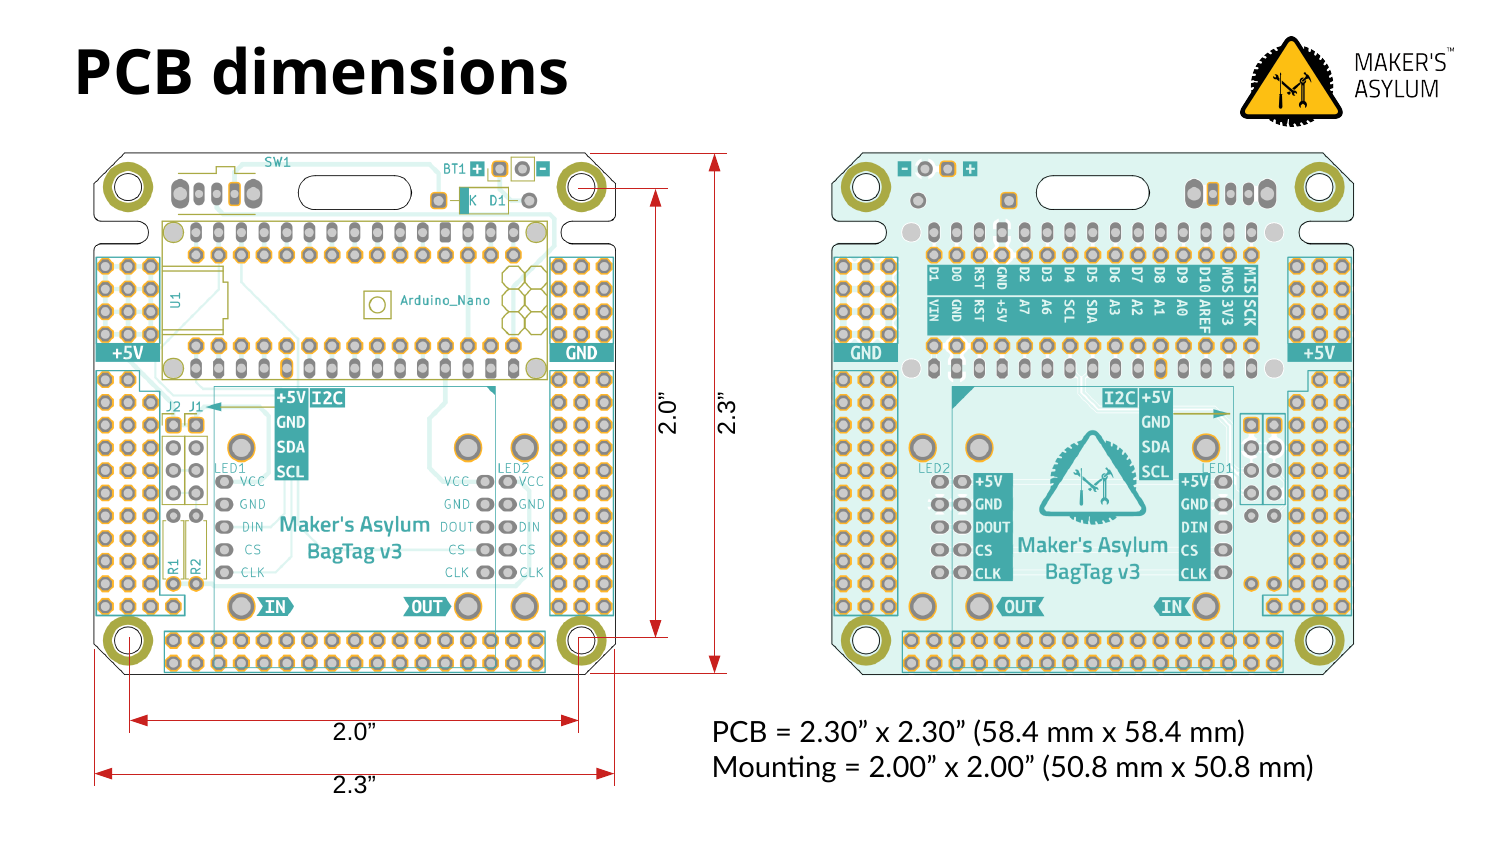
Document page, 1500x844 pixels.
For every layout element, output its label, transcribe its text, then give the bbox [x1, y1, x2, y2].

picture [1240, 36, 1454, 128]
picture [579, 638, 621, 680]
text_box PCB dimensions [58, 11, 822, 127]
picture [826, 147, 1359, 680]
picture [88, 147, 621, 680]
text_box PCB = 2.30” x 2.30” (58.4 mm x 58.4 mm) Mounting = 2.00” x 2.00” (50.8 mm x 50.8 mm) [696, 706, 1400, 791]
